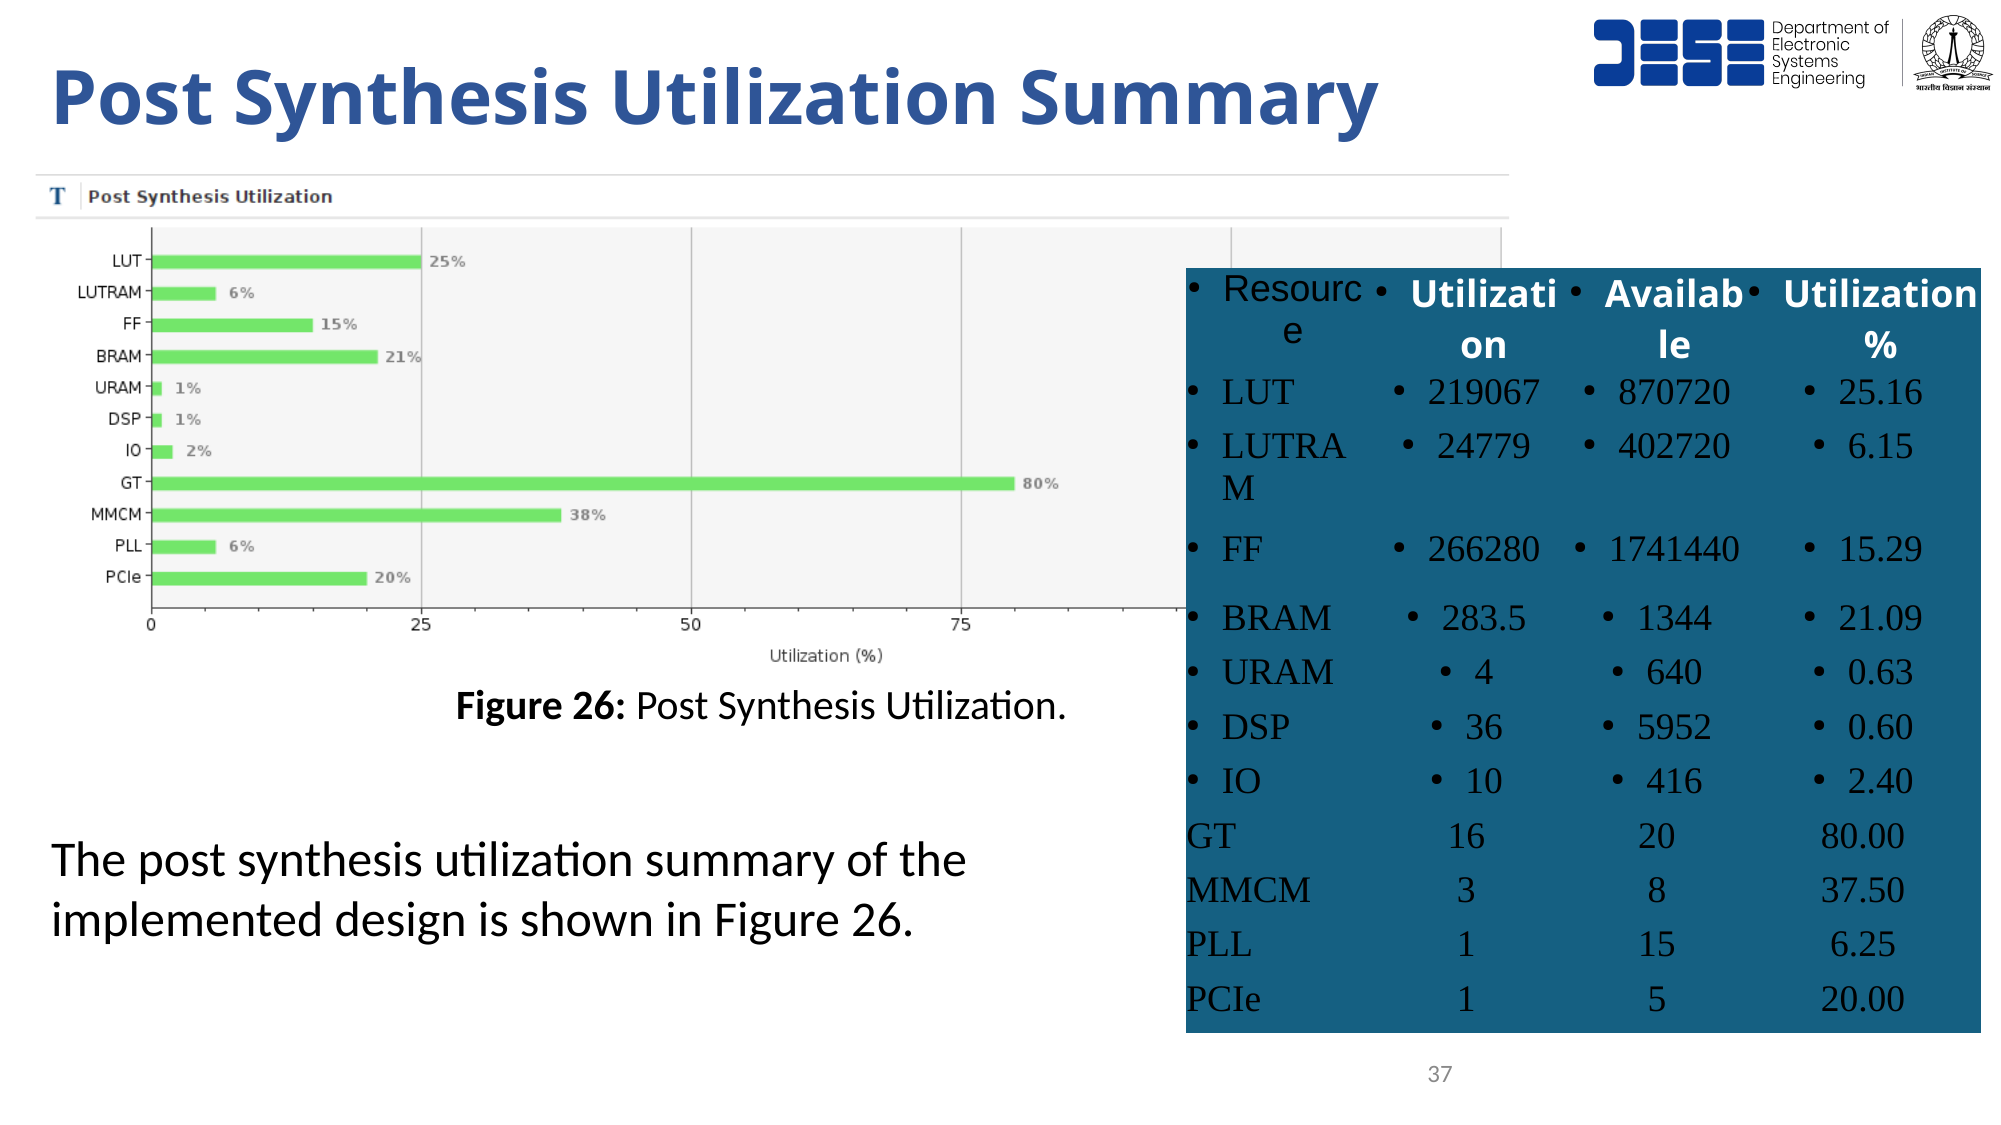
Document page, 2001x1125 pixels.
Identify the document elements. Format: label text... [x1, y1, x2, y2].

text_box Figure 26: Post Synthesis Utilization. [441, 670, 1103, 737]
table_cell 0.60 [1745, 706, 1981, 760]
table_cell IO [1186, 760, 1364, 815]
text_box The post synthesis utilization summary of the implemented design is shown in Figure 26. [35, 818, 1012, 955]
table_cell 15.29 [1745, 528, 1981, 597]
table_cell 5 [1569, 978, 1745, 1033]
table_cell DSP [1186, 706, 1364, 760]
table_cell 640 [1569, 651, 1745, 706]
table_cell 402720 [1569, 425, 1745, 528]
table_cell 21.09 [1745, 597, 1981, 651]
table_cell 8 [1569, 869, 1745, 923]
table_cell 5952 [1569, 706, 1745, 760]
table_cell 24779 [1364, 425, 1569, 528]
table_header Utilization [1364, 268, 1569, 371]
table_cell 10 [1364, 760, 1569, 815]
table_cell 870720 [1569, 371, 1745, 425]
table_cell 416 [1569, 760, 1745, 815]
table_cell BRAM [1186, 597, 1364, 651]
table_cell 15 [1569, 923, 1745, 978]
table_cell PLL [1186, 923, 1364, 978]
table_cell 37.50 [1745, 869, 1981, 923]
table_cell 16 [1364, 815, 1569, 869]
title Post Synthesis Utilization Summary [35, 28, 1761, 173]
table_cell 6.25 [1745, 923, 1981, 978]
table_cell 36 [1364, 706, 1569, 760]
table_cell MMCM [1186, 869, 1364, 923]
table_cell PCIe [1186, 978, 1364, 1033]
table_cell 20 [1569, 815, 1745, 869]
picture [35, 173, 1510, 672]
table_cell 20.00 [1745, 978, 1981, 1033]
table_cell 4 [1364, 651, 1569, 706]
table_cell 283.5 [1364, 597, 1569, 651]
table_cell GT [1186, 815, 1364, 869]
table_cell 1741440 [1569, 528, 1745, 597]
table_cell 3 [1364, 869, 1569, 923]
table_cell 1 [1364, 923, 1569, 978]
table_cell 80.00 [1745, 815, 1981, 869]
table_cell URAM [1186, 651, 1364, 706]
table_header Utilization % [1745, 268, 1981, 371]
table_cell 266280 [1364, 528, 1569, 597]
table_cell 0.63 [1745, 651, 1981, 706]
table_cell 6.15 [1745, 425, 1981, 528]
table_cell 25.16 [1745, 371, 1981, 425]
text_box [1412, 1042, 1863, 1103]
table_cell FF [1186, 528, 1364, 597]
table_cell 1344 [1569, 597, 1745, 651]
table_header Resource [1186, 268, 1364, 371]
table_header Available [1569, 268, 1745, 371]
table_cell 2.40 [1745, 760, 1981, 815]
table_cell 219067 [1364, 371, 1569, 425]
table_cell 1 [1364, 978, 1569, 1033]
table_cell LUT [1186, 371, 1364, 425]
table_cell LUTRAM [1186, 425, 1364, 528]
